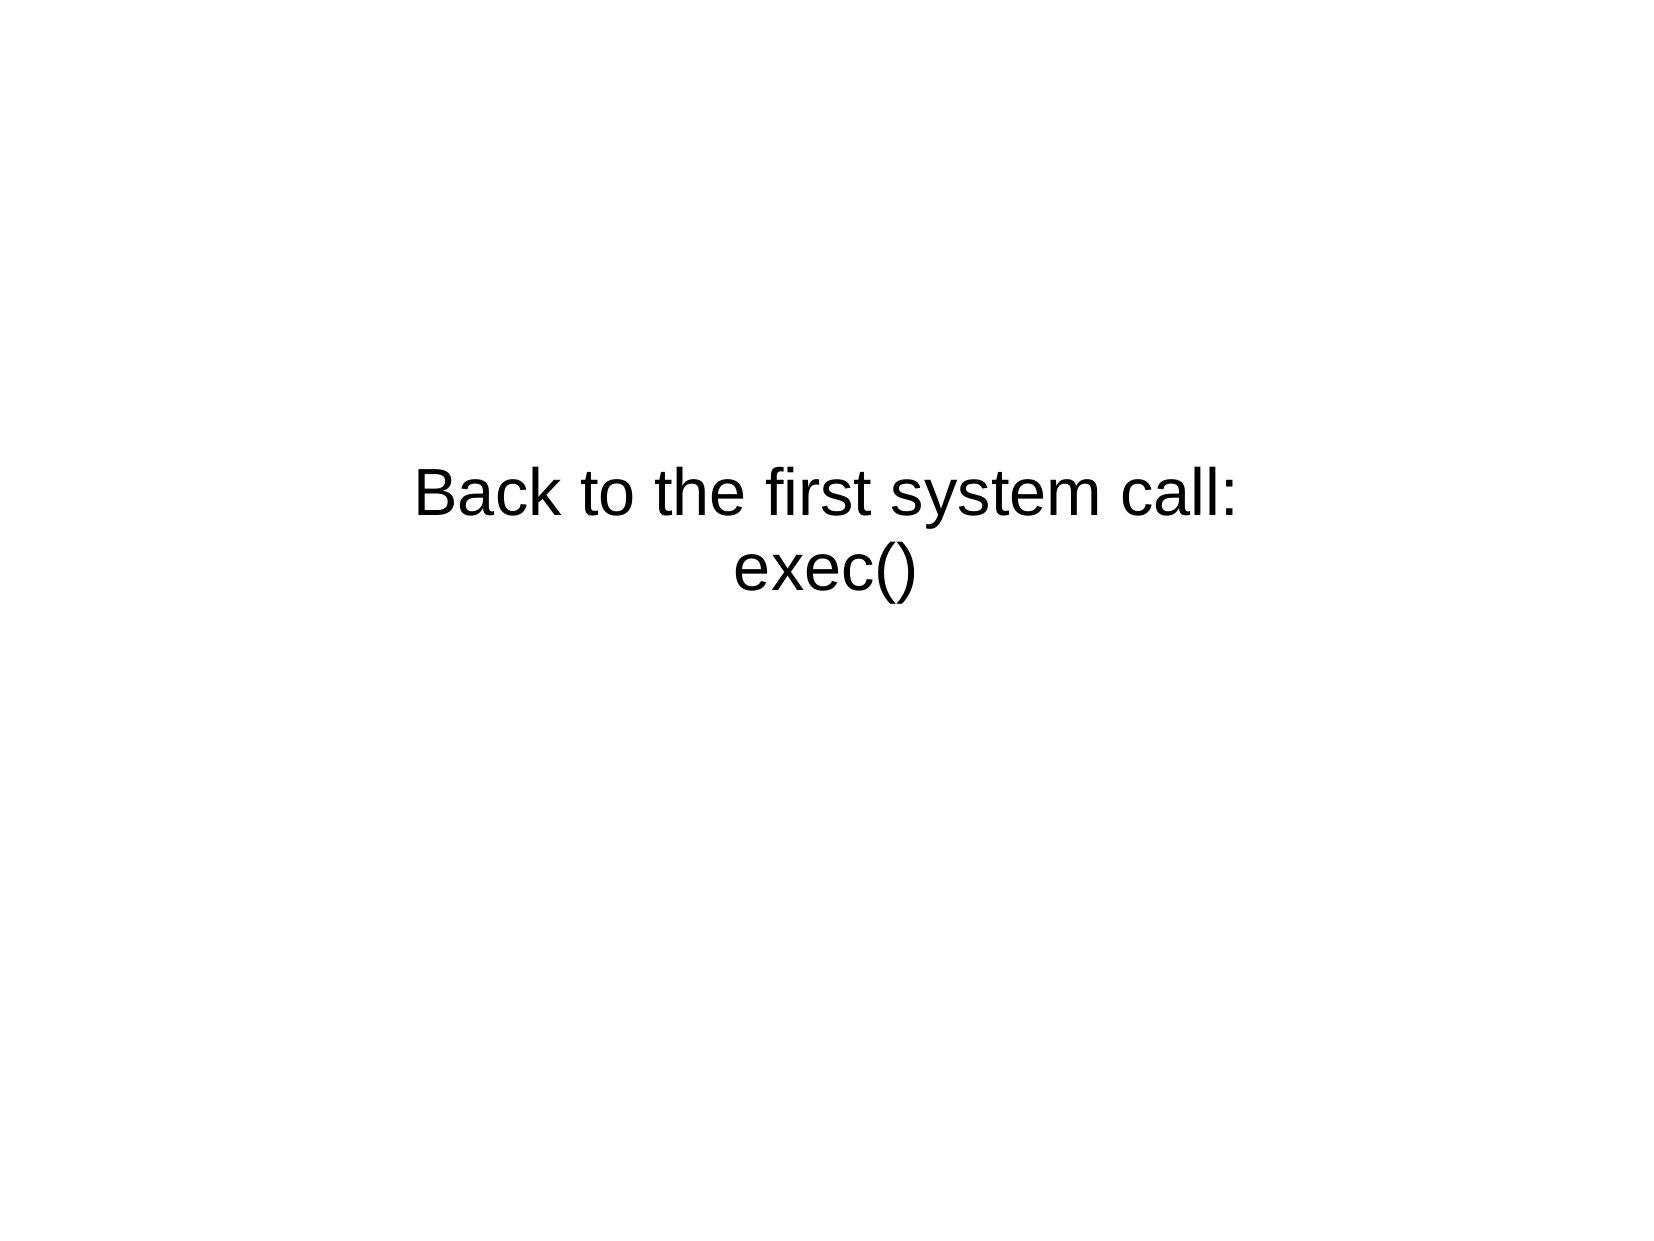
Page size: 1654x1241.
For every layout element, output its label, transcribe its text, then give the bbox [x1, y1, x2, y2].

subtitle Back to the first system call: exec() [82, 49, 1571, 1010]
